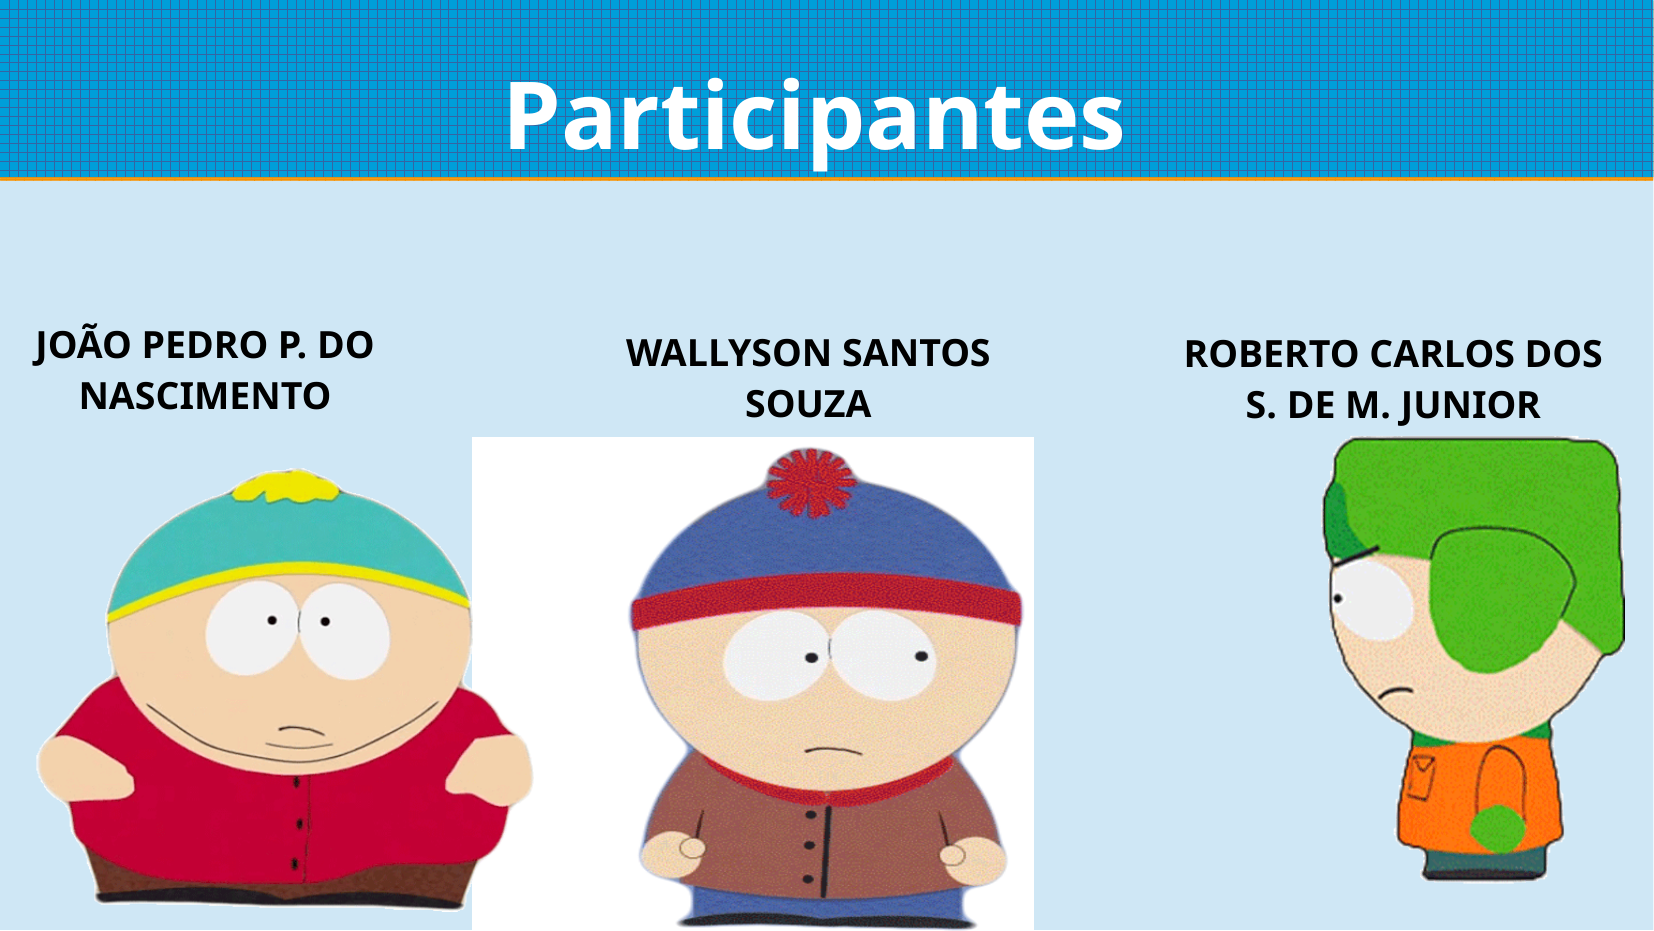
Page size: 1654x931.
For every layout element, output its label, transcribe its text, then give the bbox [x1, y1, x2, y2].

picture [1122, 383, 1625, 910]
text_box JOÃO PEDRO P. DO NASCIMENTO [29, 312, 502, 413]
text_box ROBERTO CARLOS DOS S. DE M. JUNIOR [1177, 313, 1651, 445]
title Participantes [88, 14, 1565, 178]
picture [0, 413, 1034, 931]
text_box WALLYSON SANTOS SOUZA [620, 312, 1093, 443]
